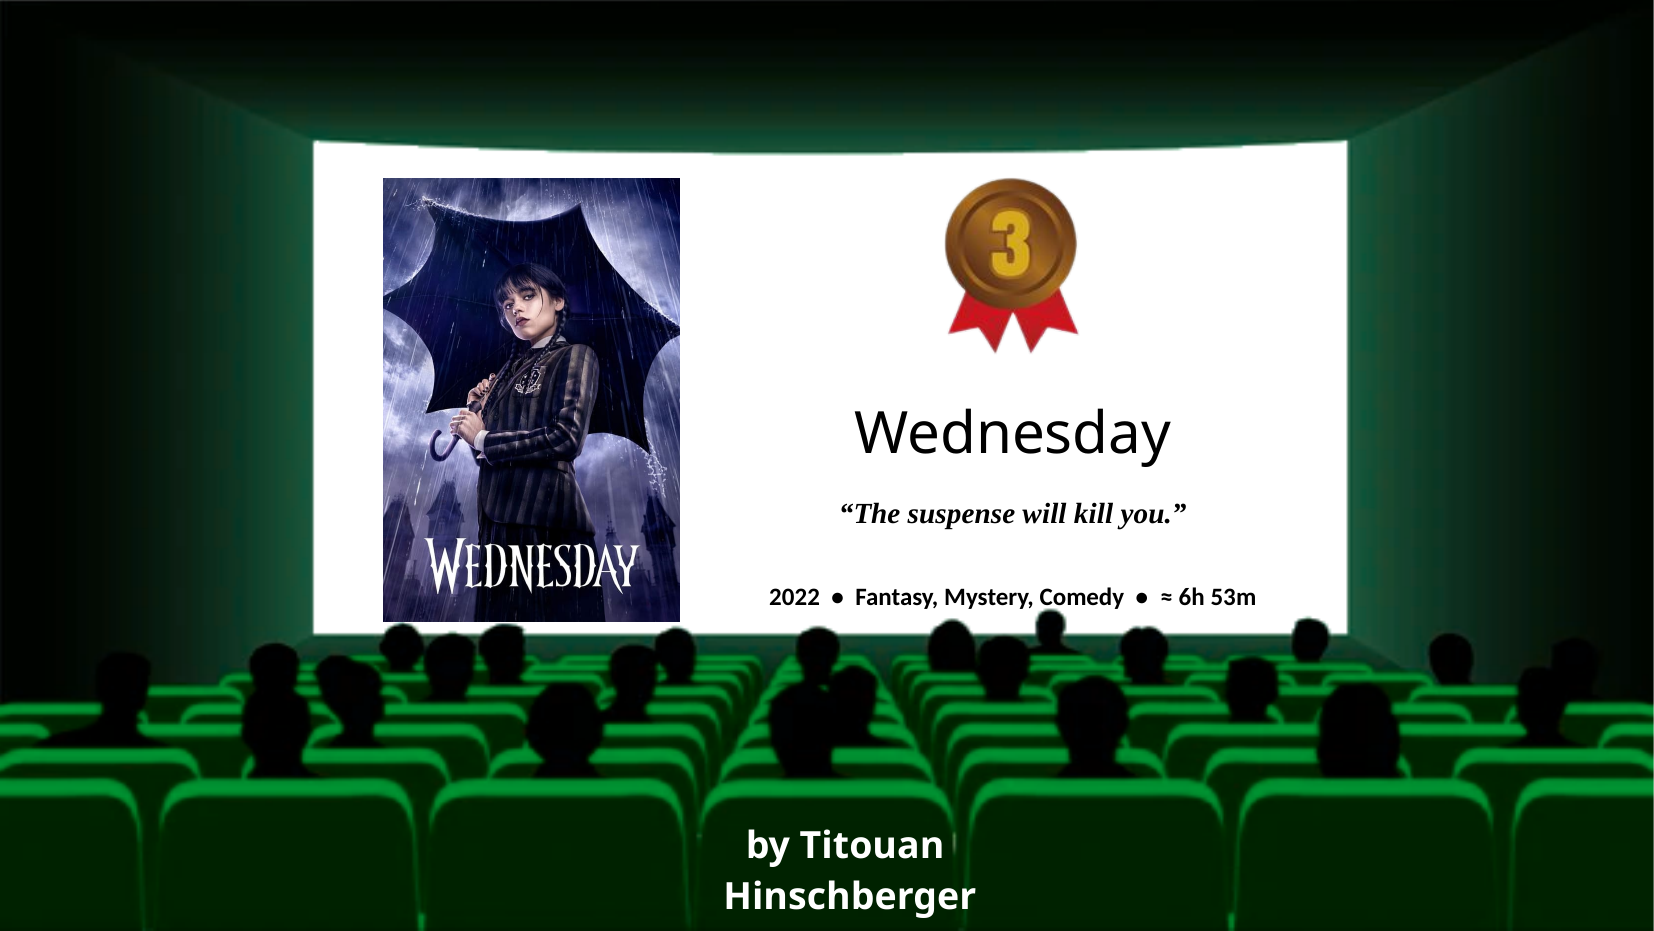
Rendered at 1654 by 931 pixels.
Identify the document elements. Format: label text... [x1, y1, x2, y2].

text_box Wednesday [685, 384, 1341, 470]
text_box “The suspense will kill you.” [685, 490, 1341, 538]
picture [0, 0, 1654, 931]
text_box 2022 • Fantasy, Mystery, Comedy • ≈ 6h 53m [680, 578, 1347, 619]
